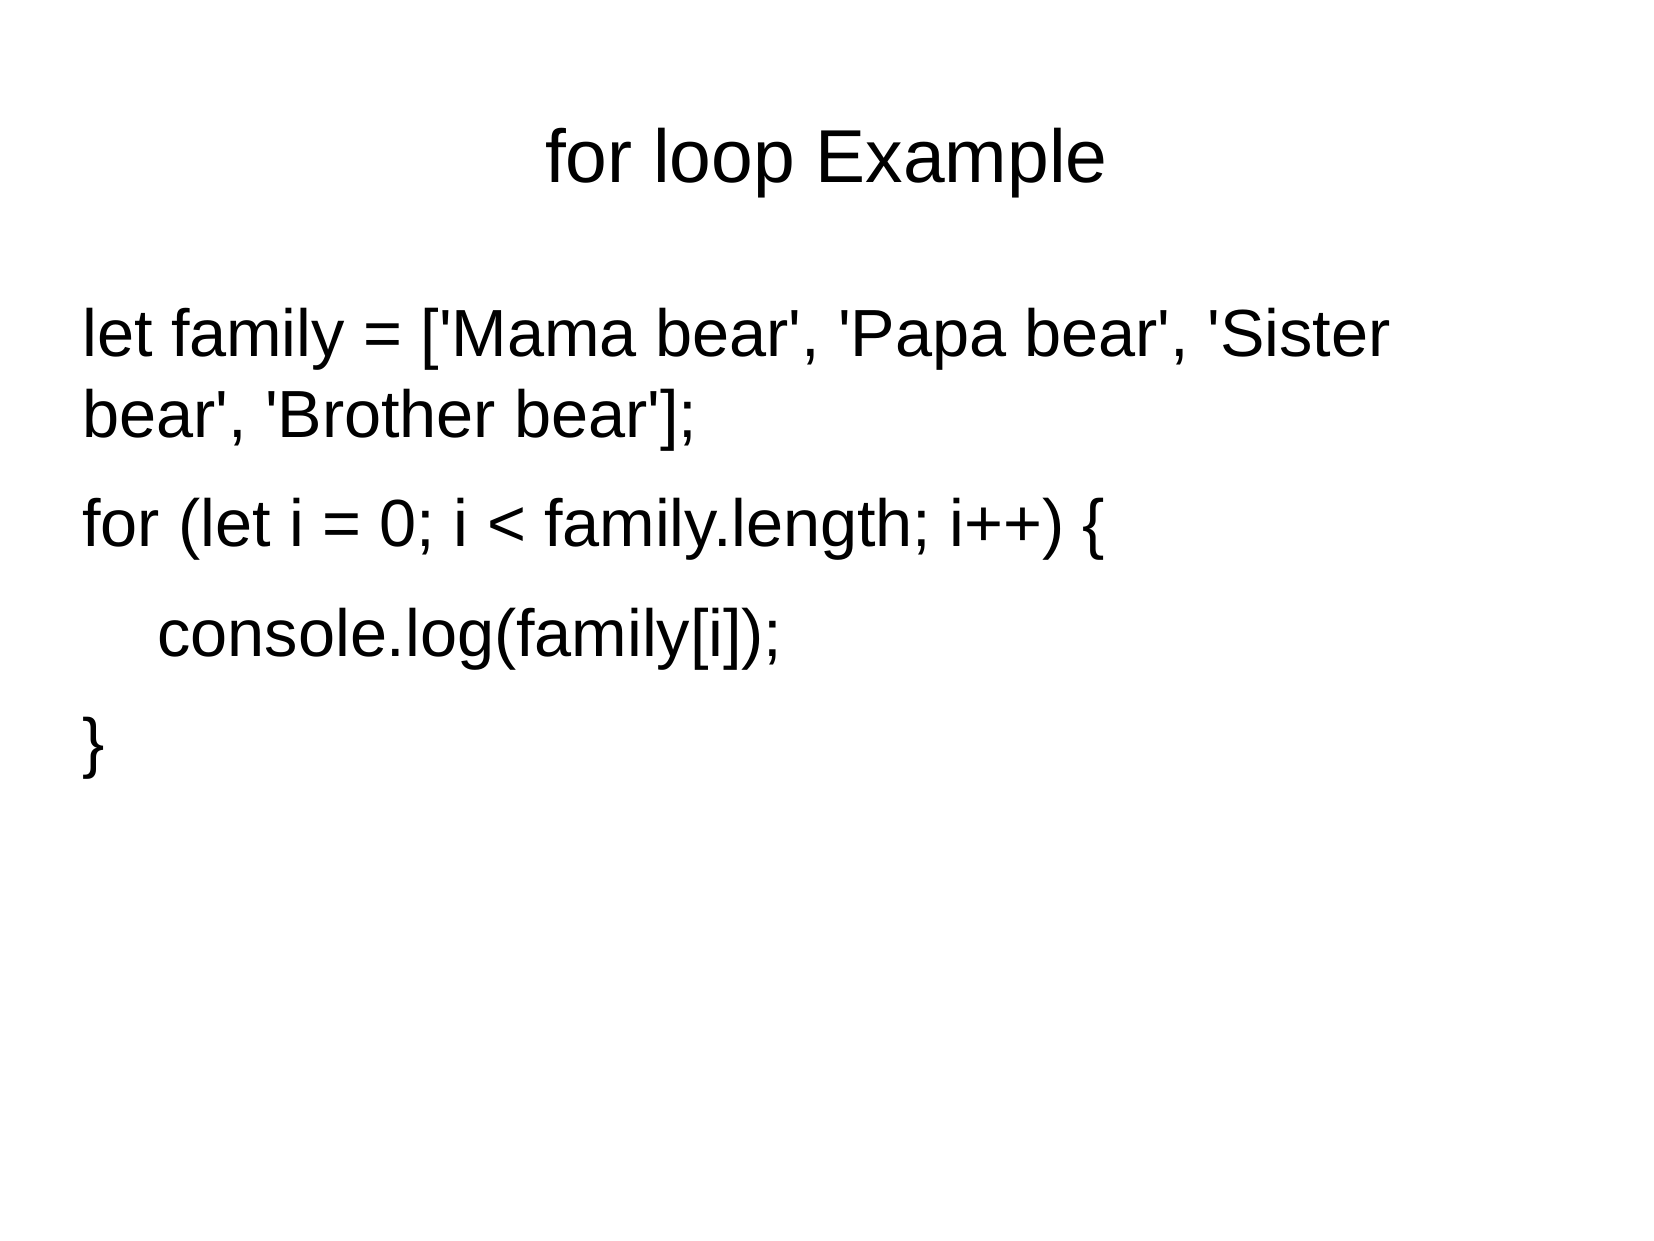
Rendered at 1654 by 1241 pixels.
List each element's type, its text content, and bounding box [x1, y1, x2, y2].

list let family = ['Mama bear', 'Papa bear', 'Sister bear', 'Brother bear']; for (let i = 0; i < family.length; i++) { console.log(family[i]); } [82, 290, 1571, 1010]
title for loop Example [82, 49, 1571, 257]
